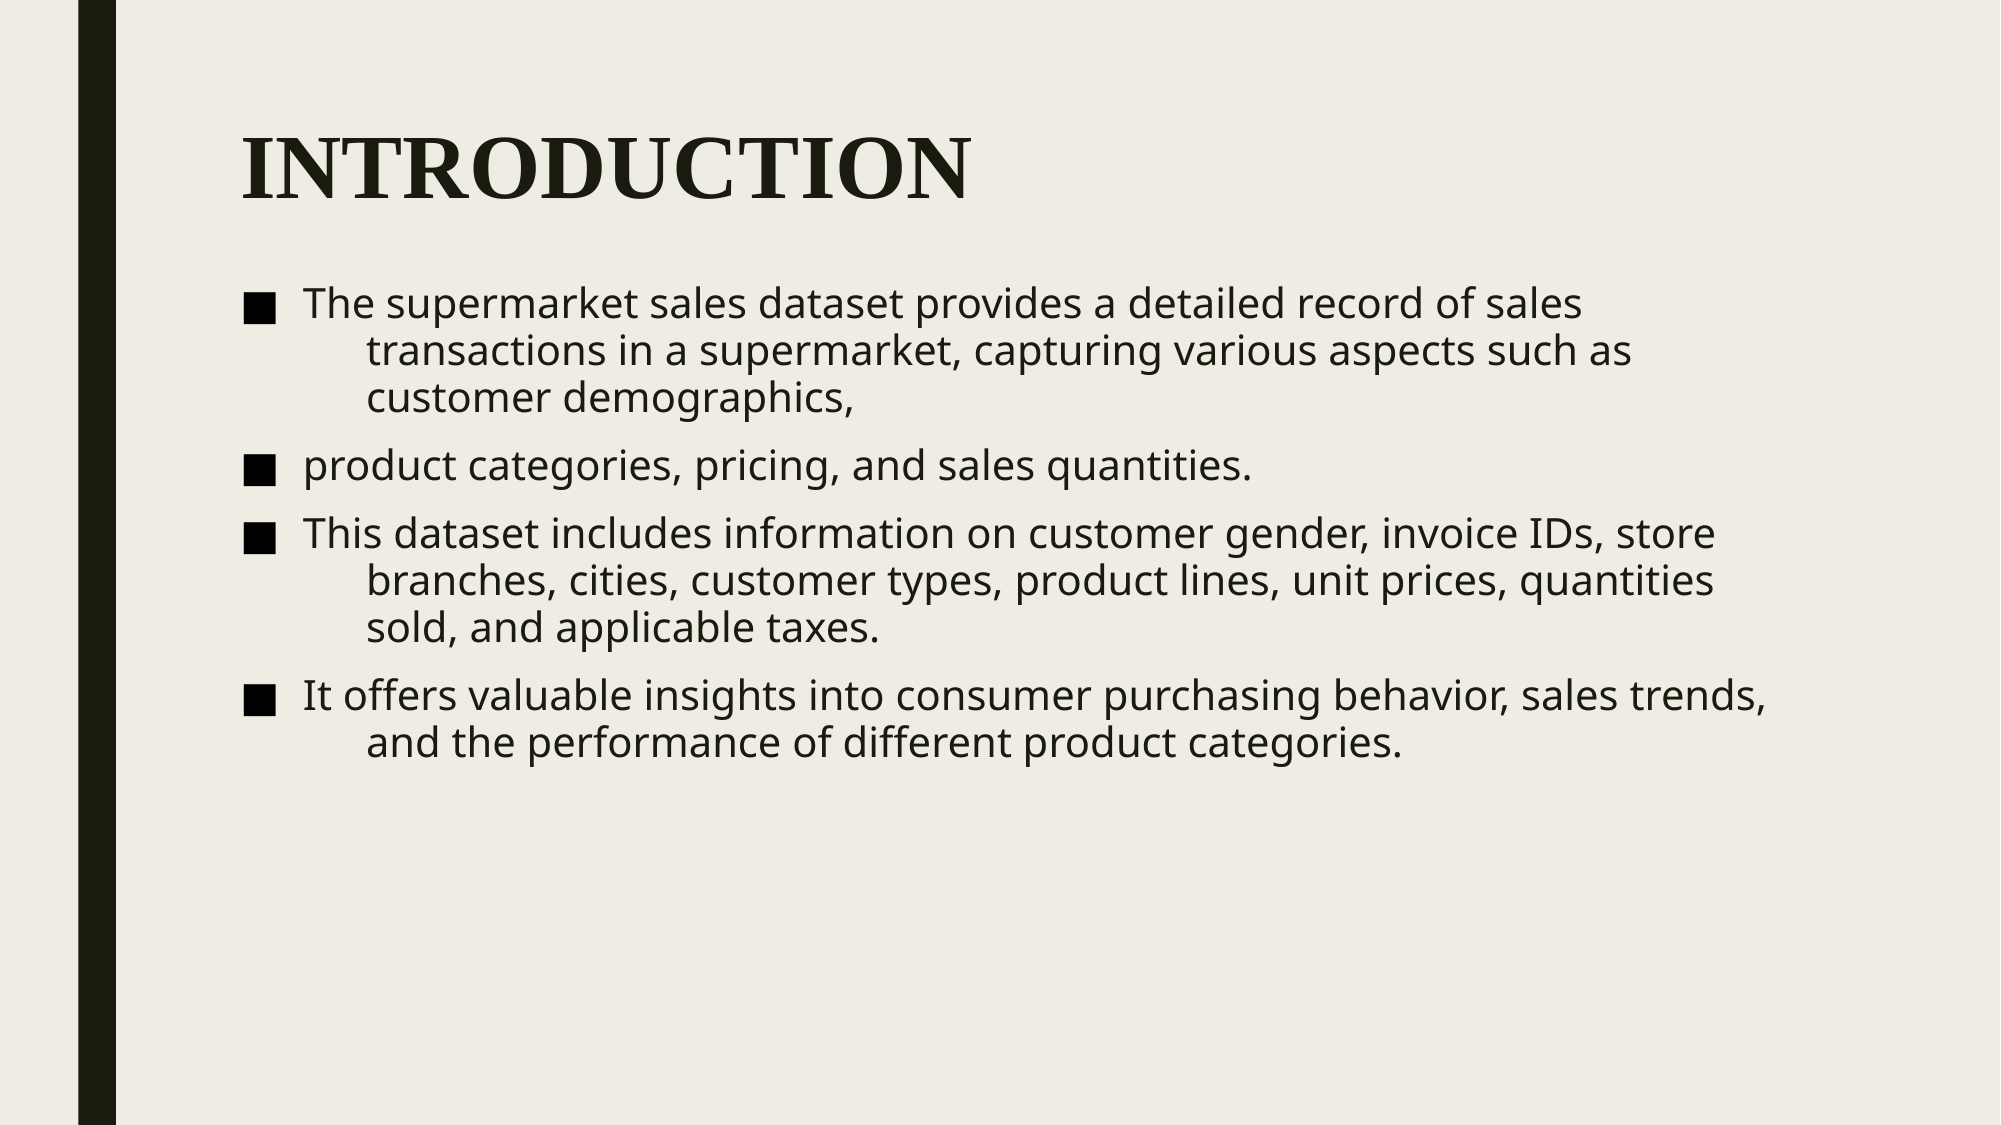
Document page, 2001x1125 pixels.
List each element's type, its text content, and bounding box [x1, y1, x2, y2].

list The supermarket sales dataset provides a detailed record of sales transactions in a supermarket, capturing various aspects such as customer demographics, product categories, pricing, and sales quantities. This dataset includes information on customer gender, invoice IDs, store branches, cities, customer types, product lines, unit prices, quantities sold, and applicable taxes. It offers valuable insights into consumer purchasing behavior, sales trends, and the performance of different product categories. [225, 273, 1801, 963]
title INTRODUCTION [225, 112, 1801, 273]
